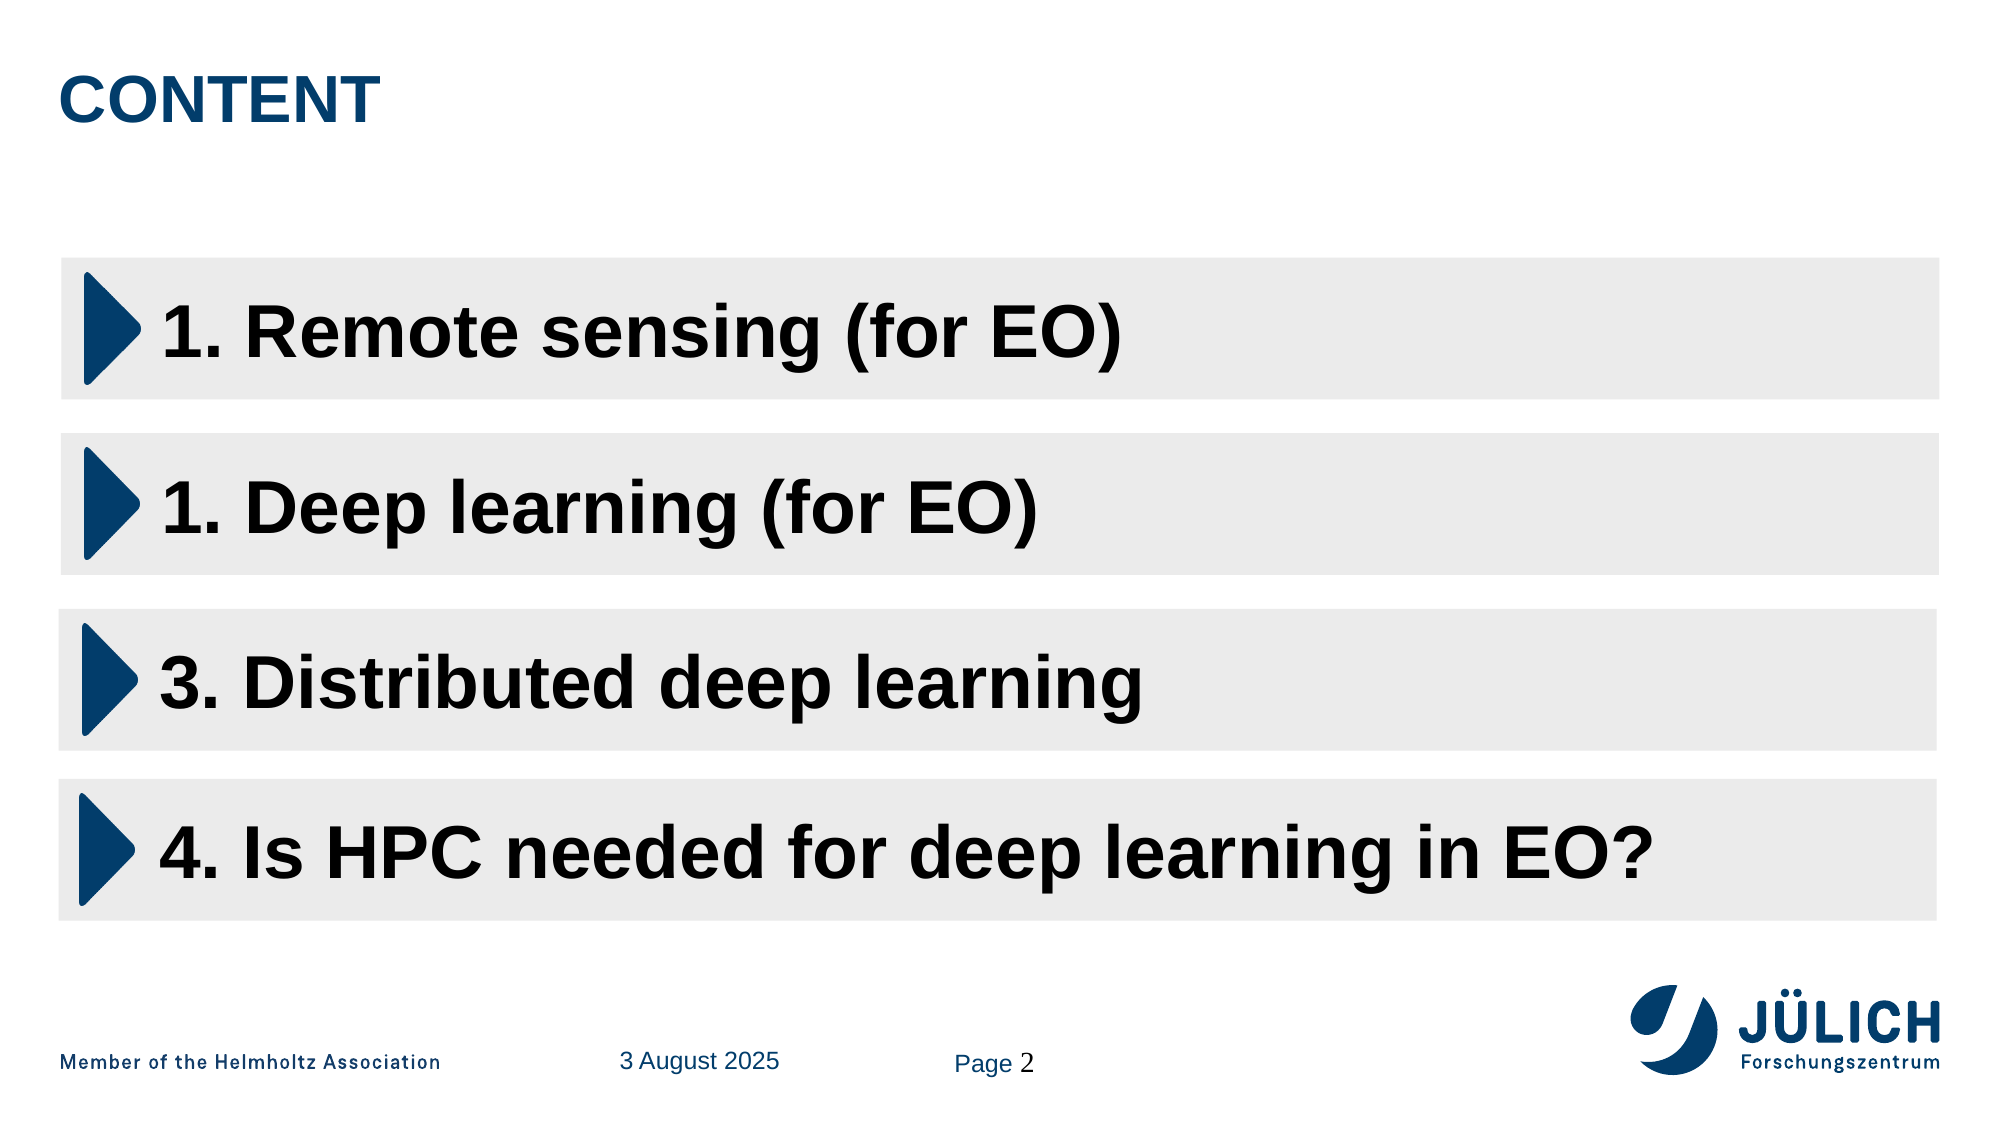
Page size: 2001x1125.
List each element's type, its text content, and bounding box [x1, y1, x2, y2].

picture [79, 793, 135, 906]
picture [82, 623, 138, 736]
slide_number 3 August 2025 [619, 1047, 883, 1084]
picture [84, 447, 140, 561]
picture [84, 272, 141, 385]
text_box 1. Deep learning (for EO) [60, 433, 1939, 575]
text_box 3. Distributed deep learning [58, 608, 1937, 751]
text_box 4. Is HPC needed for deep learning in EO? [58, 778, 1937, 921]
text_box 1. Remote sensing (for EO) [61, 257, 1940, 400]
slide_number Page 2 [954, 1047, 1073, 1084]
title Content [59, 53, 1938, 238]
